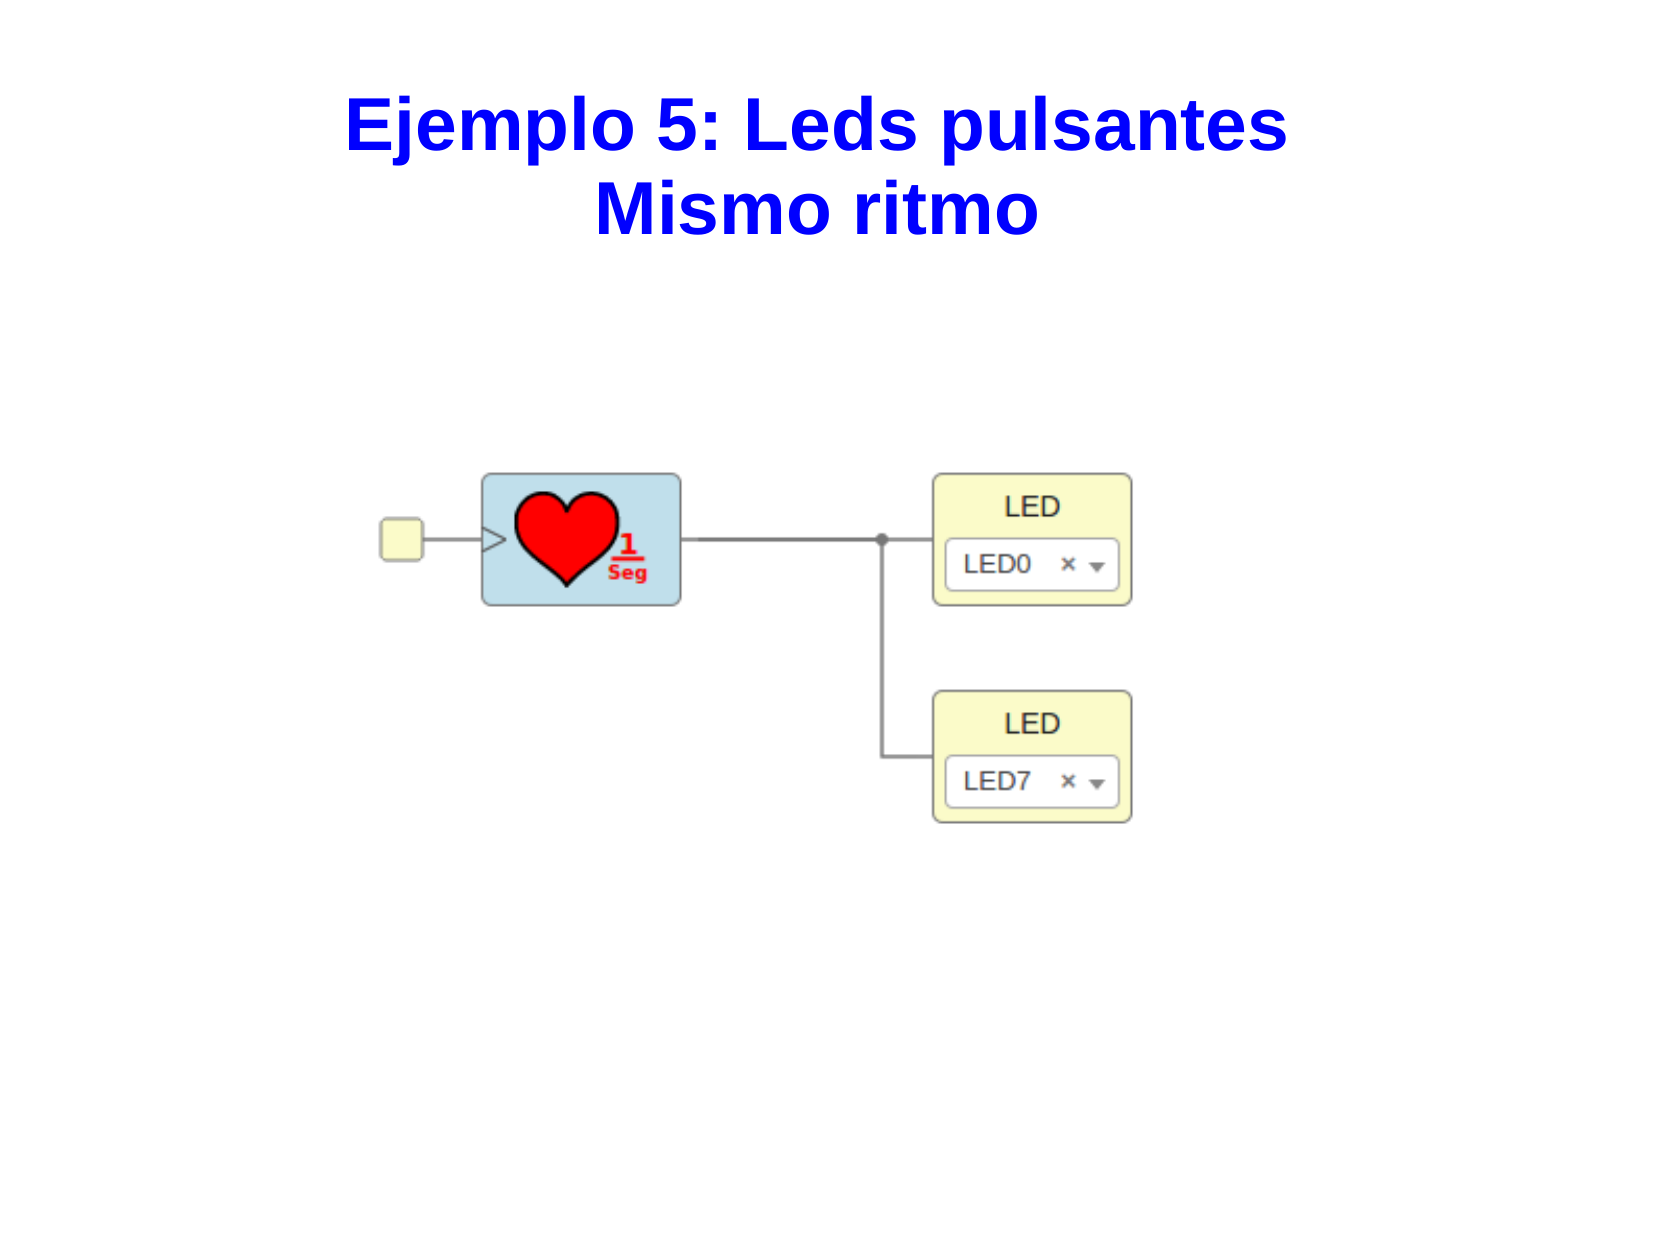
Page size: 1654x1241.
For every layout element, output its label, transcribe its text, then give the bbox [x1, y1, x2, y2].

text_box Ejemplo 5: Leds pulsantes Mismo ritmo [90, 75, 1546, 258]
picture [348, 419, 1156, 850]
